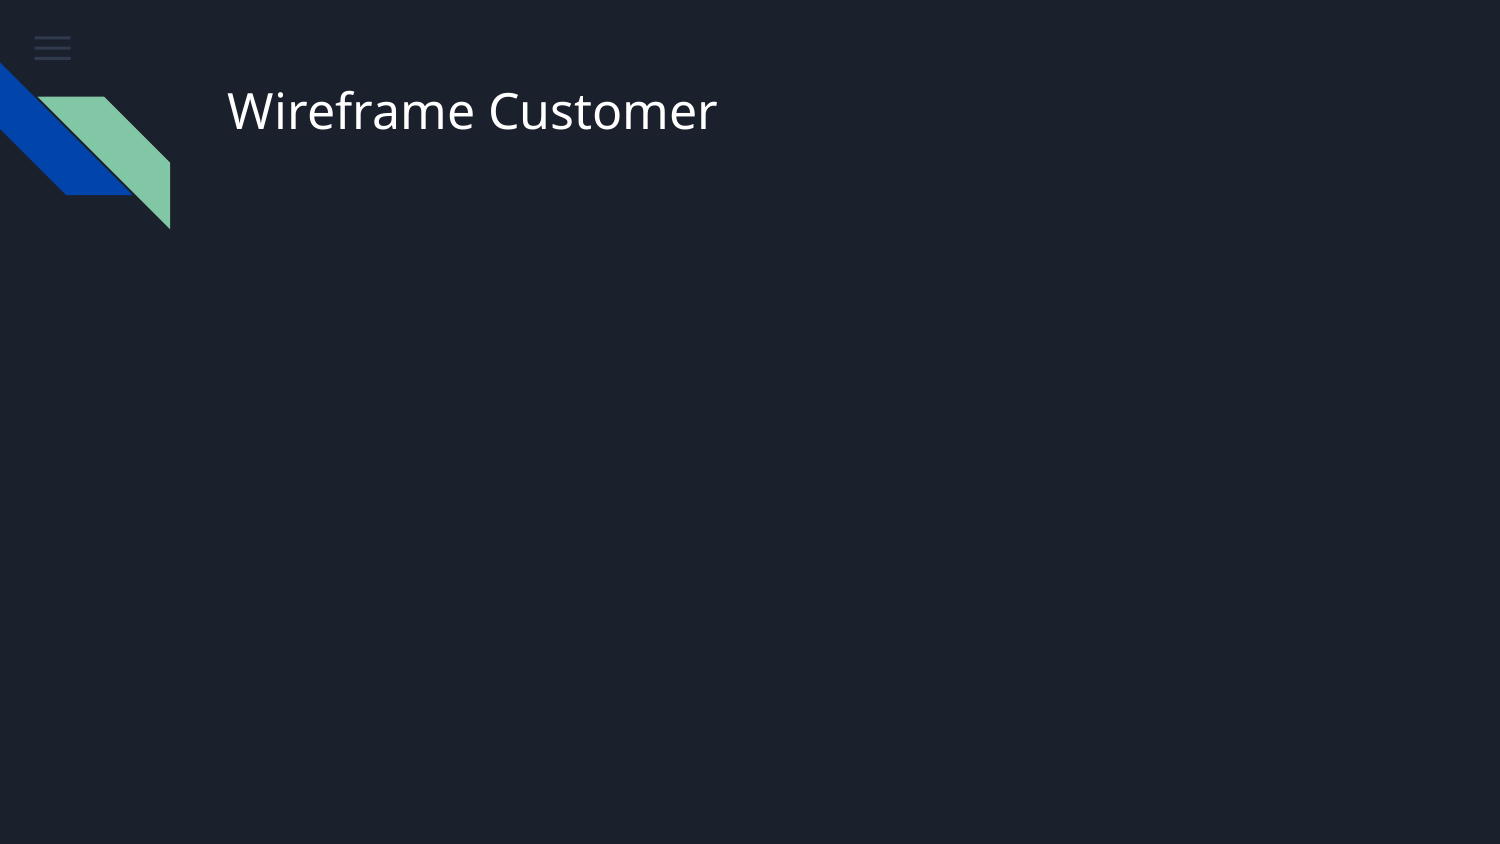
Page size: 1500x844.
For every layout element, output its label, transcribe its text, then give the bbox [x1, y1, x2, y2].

title Wireframe Customer [212, 64, 1368, 215]
